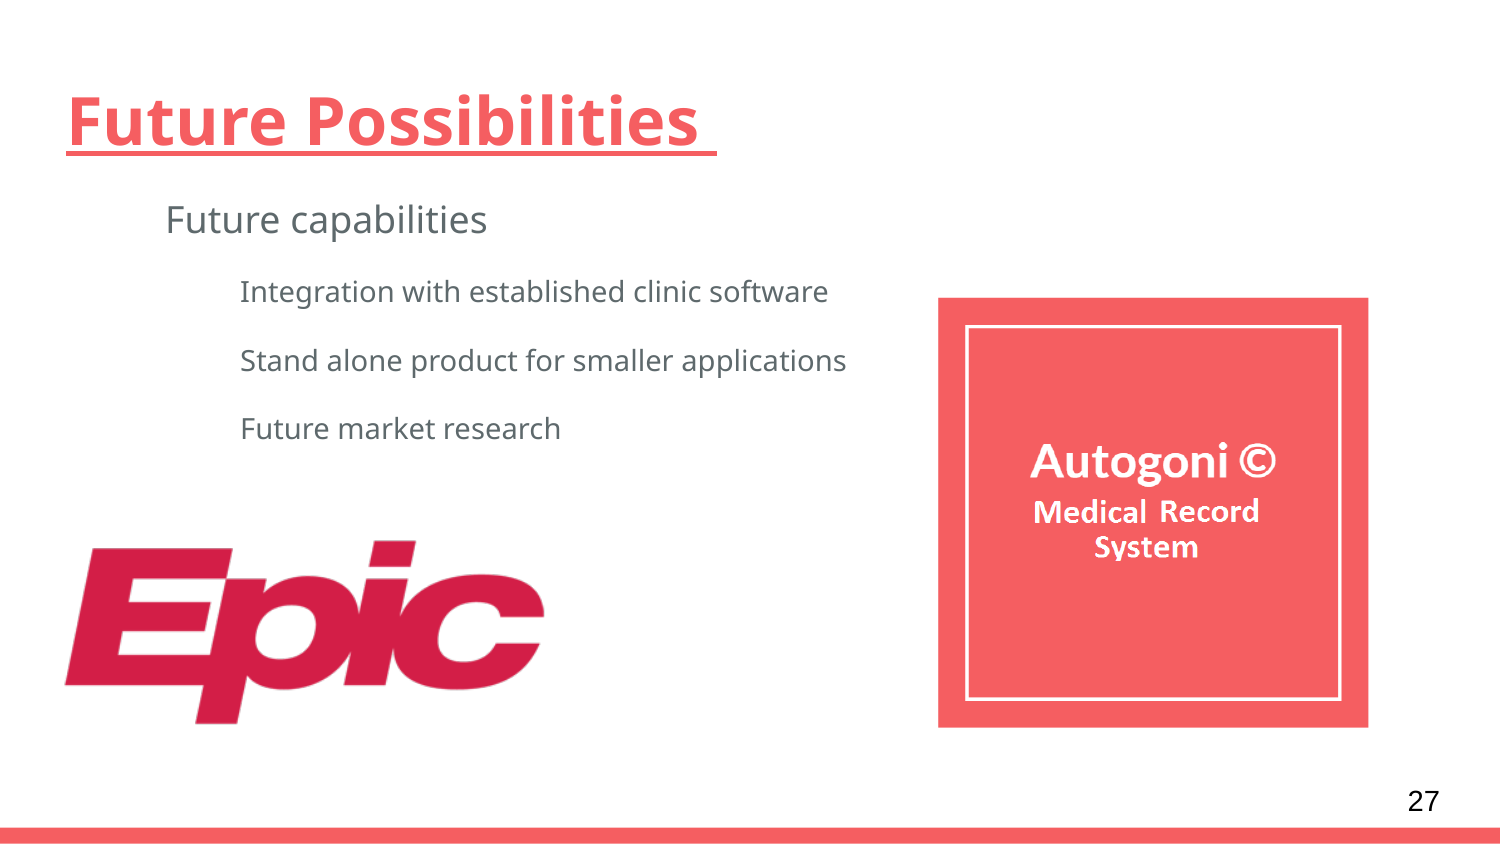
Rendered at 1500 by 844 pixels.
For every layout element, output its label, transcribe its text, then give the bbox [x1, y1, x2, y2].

slide_number <number> [1392, 767, 1483, 833]
picture [51, 537, 553, 729]
list Future capabilities Integration with established clinic software Stand alone product for smaller applications Future market research [112, 180, 897, 459]
picture [937, 297, 1369, 729]
title Future Possibilities [51, 64, 1449, 167]
